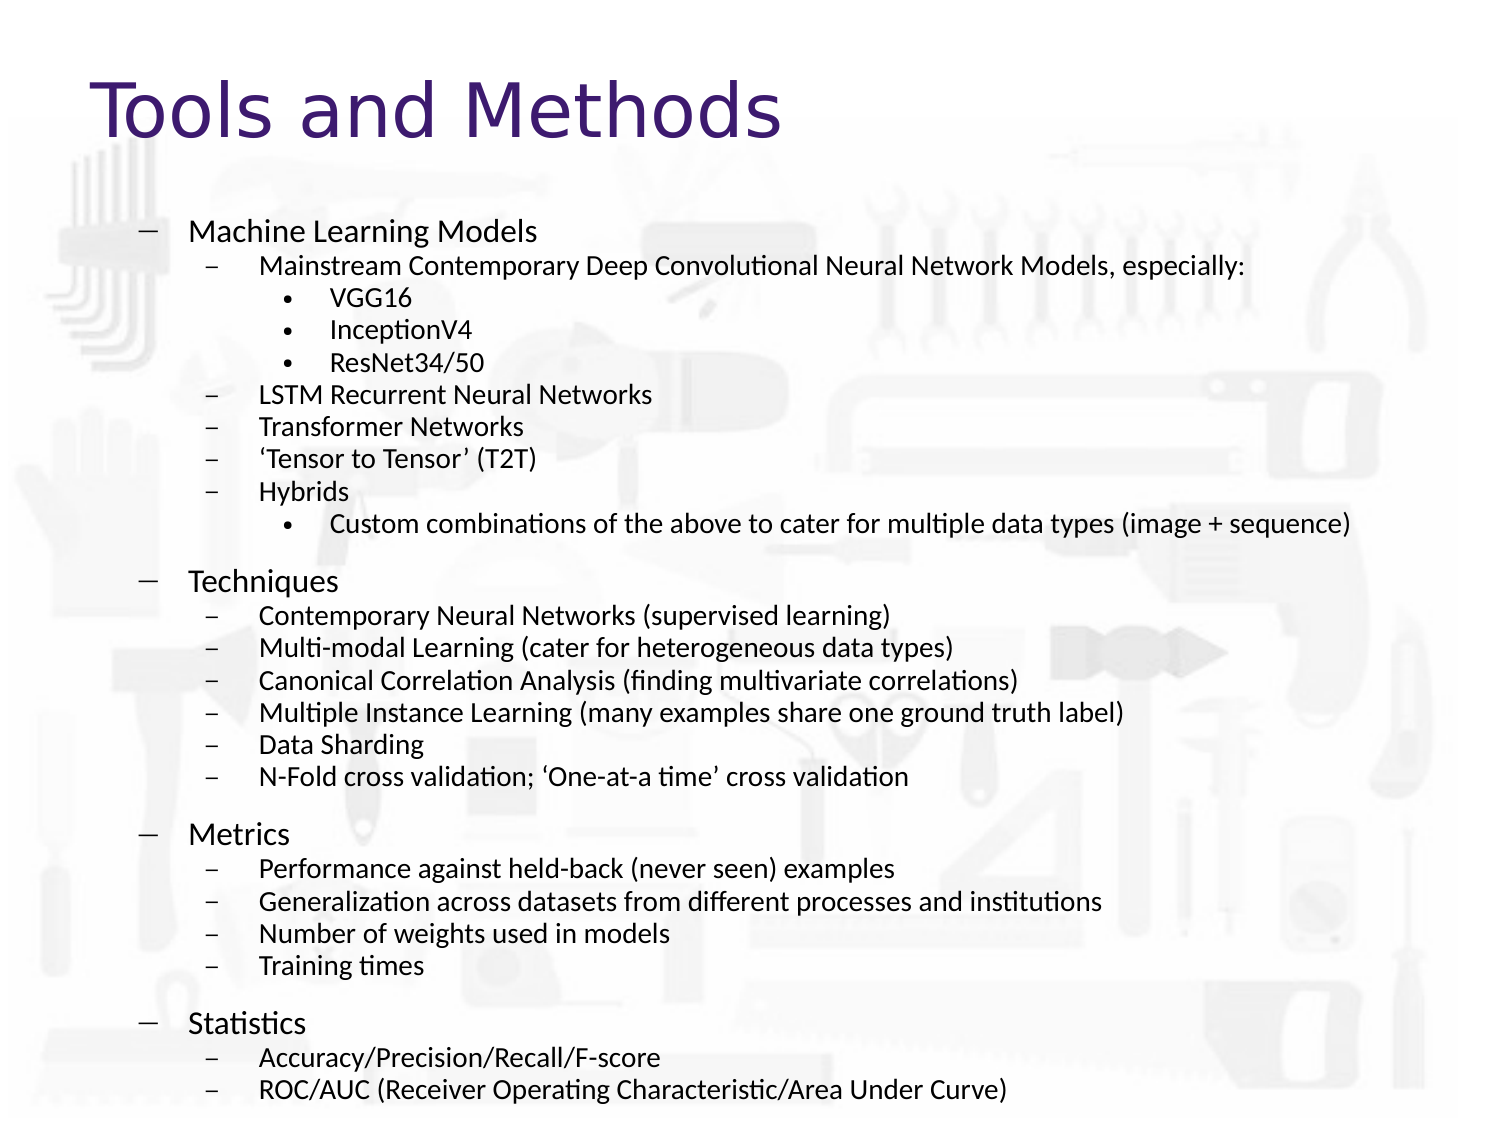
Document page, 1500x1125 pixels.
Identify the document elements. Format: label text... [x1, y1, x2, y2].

list Machine Learning Models Mainstream Contemporary Deep Convolutional Neural Network Models, especially: VGG16 InceptionV4 ResNet34/50 LSTM Recurrent Neural Networks Transformer Networks ‘Tensor to Tensor’ (T2T) Hybrids Custom combinations of the above to cater for multiple data types (image + sequence) Techniques Contemporary Neural Networks (supervised learning) Multi-modal Learning (cater for heterogeneous data types) Canonical Correlation Analysis (finding multivariate correlations) Multiple Instance Learning (many examples share one ground truth label) Data Sharding N-Fold cross validation; ‘One-at-a time’ cross validation Metrics Performance against held-back (never seen) examples Generalization across datasets from different processes and institutions Number of weights used in models Training times Statistics Accuracy/Precision/Recall/F-score ROC/AUC (Receiver Operating Characteristic/Area Under Curve) [117, 217, 1371, 1030]
picture [8, 117, 1458, 1118]
title Tools and Methods [75, 45, 1423, 171]
